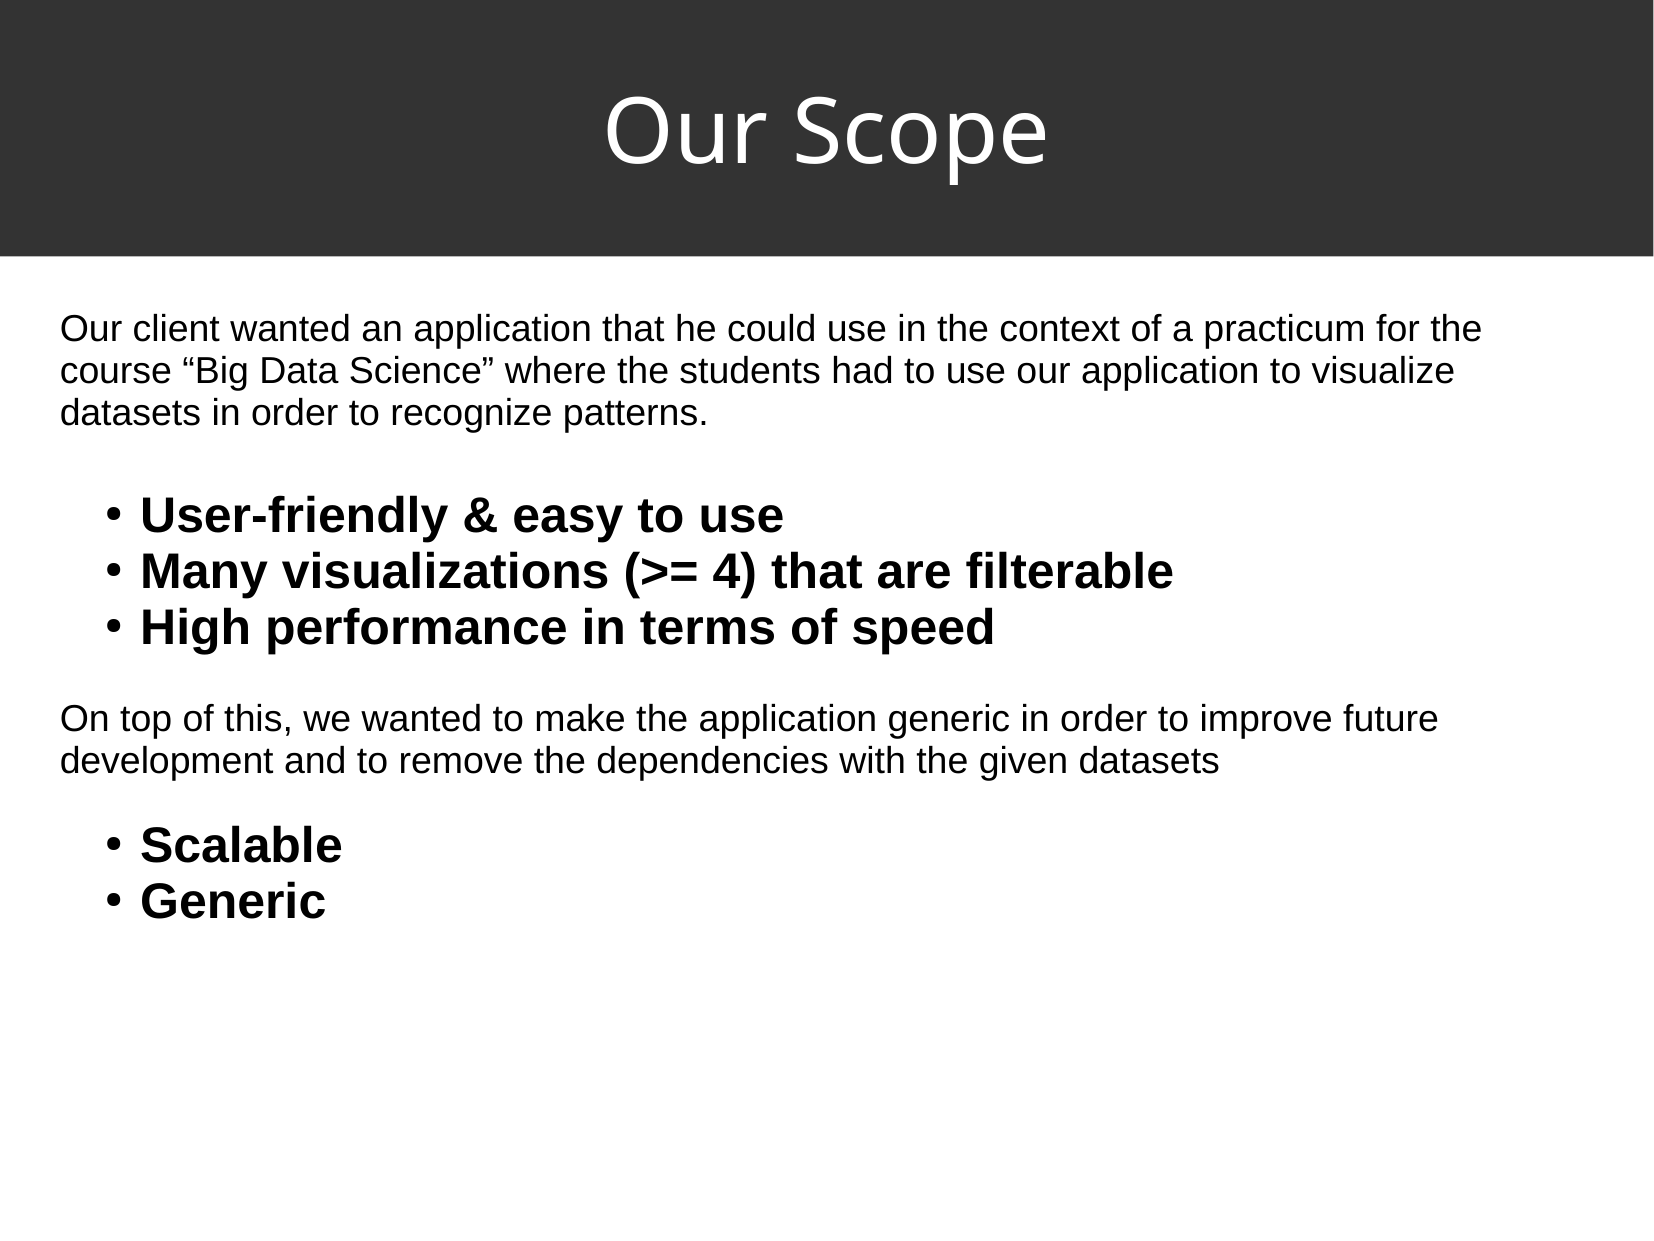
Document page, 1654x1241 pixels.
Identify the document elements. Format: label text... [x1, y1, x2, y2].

text_box Scalable Generic [90, 810, 1591, 994]
text_box Our client wanted an application that he could use in the context of a practicum for the course “Big Data Science” where the students had to use our application to visualize datasets in order to recognize patterns. [45, 300, 1606, 441]
text_box User-friendly & easy to use Many visualizations (>= 4) that are filterable High performance in terms of speed [90, 480, 1591, 664]
title Our Scope [0, 0, 1654, 257]
text_box On top of this, we wanted to make the application generic in order to improve future development and to remove the dependencies with the given datasets [45, 690, 1606, 789]
